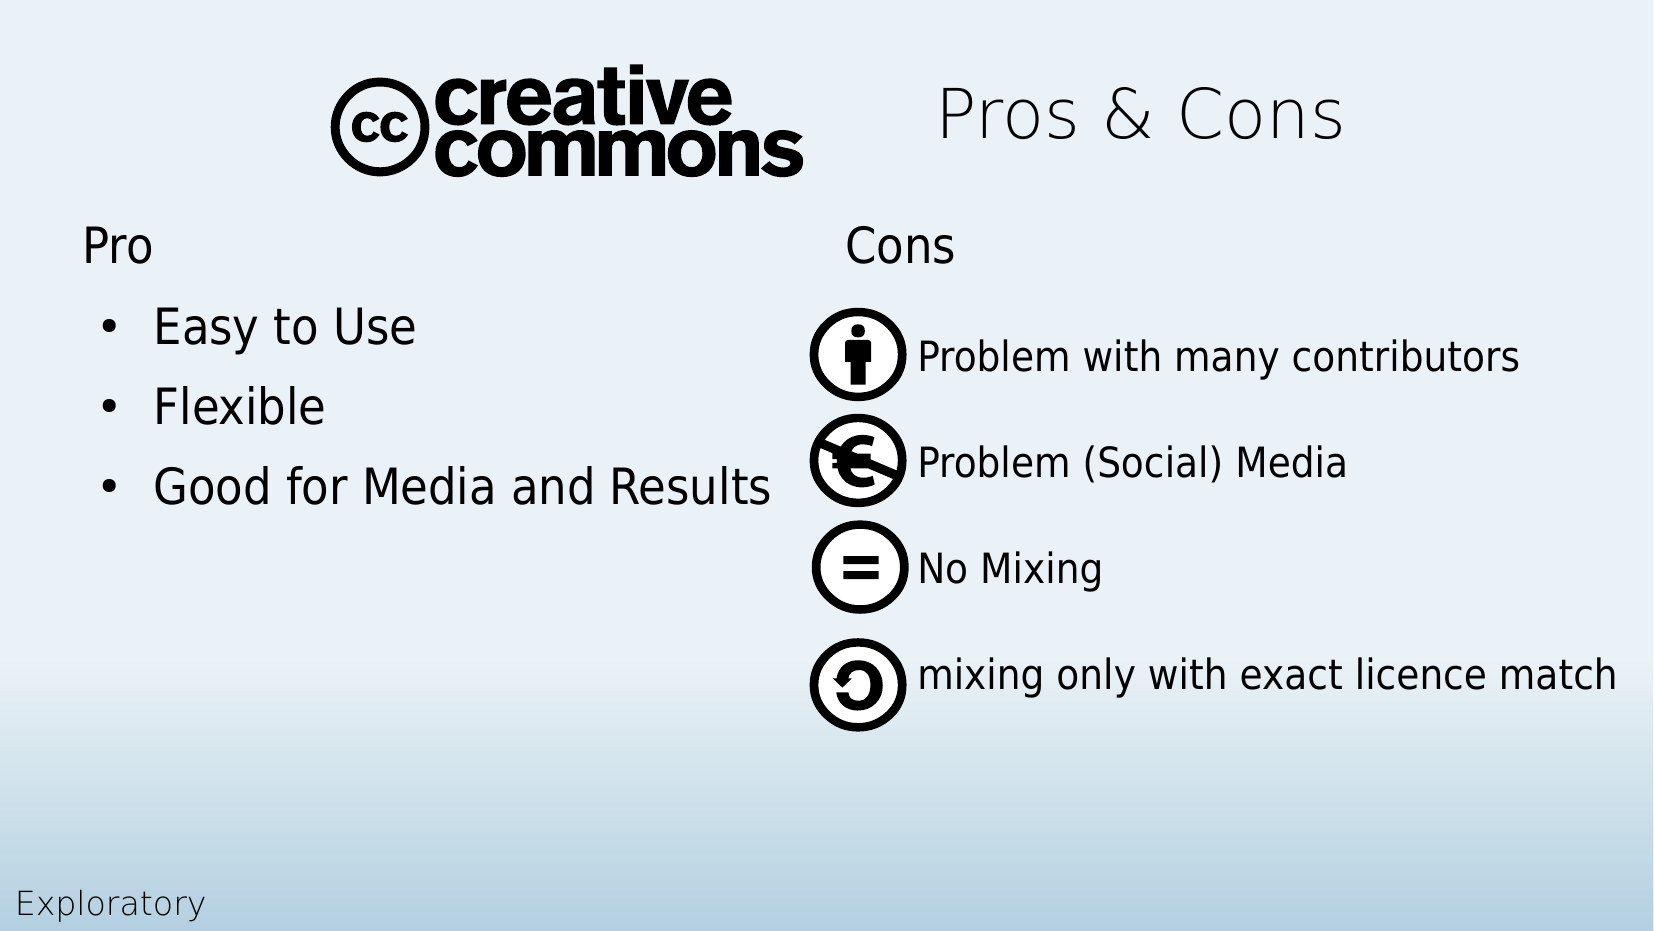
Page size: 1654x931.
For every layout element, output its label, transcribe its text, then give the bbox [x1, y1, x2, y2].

picture [808, 413, 908, 508]
picture [330, 64, 804, 178]
list Pro Easy to Use Flexible Good for Media and Results [82, 217, 809, 757]
list Cons Problem with many contributors Problem (Social) Media No Mixing mixing only with exact licence match [845, 217, 1654, 851]
title Pros & Cons [82, 37, 1347, 193]
picture [811, 519, 910, 615]
picture [808, 637, 908, 733]
picture [808, 307, 908, 402]
